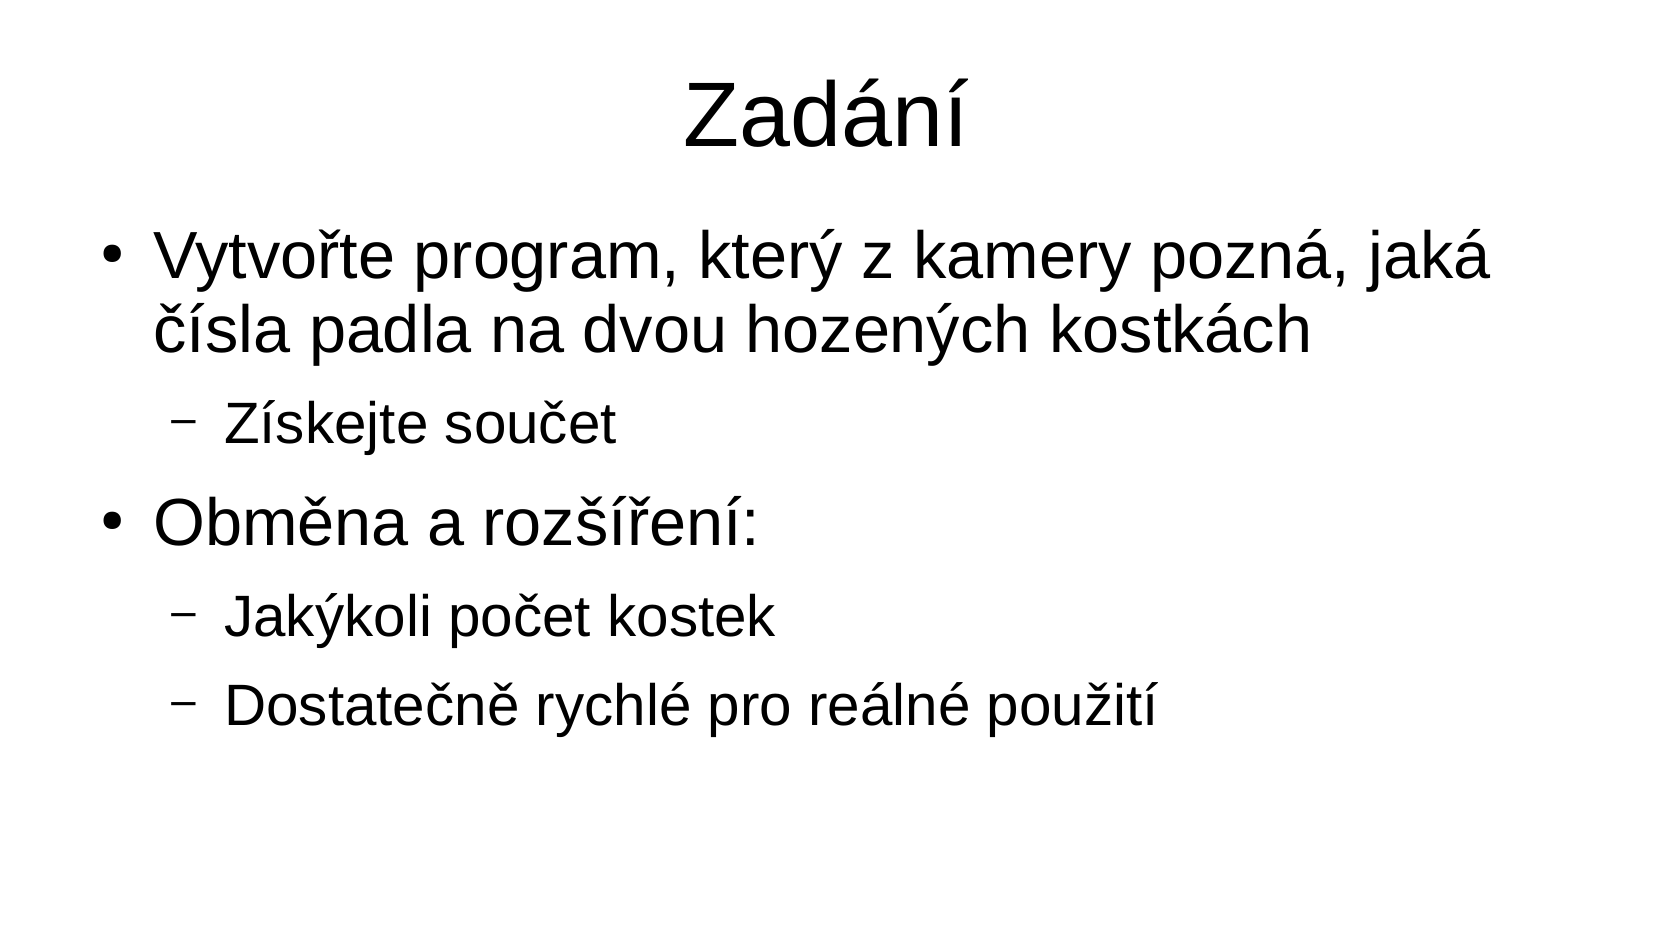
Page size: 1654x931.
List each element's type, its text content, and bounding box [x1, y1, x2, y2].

title Zadání [82, 37, 1571, 193]
list Vytvořte program, který z kamery pozná, jaká čísla padla na dvou hozených kostkách Získejte součet Obměna a rozšíření: Jakýkoli počet kostek Dostatečně rychlé pro reálné použití [82, 217, 1571, 758]
